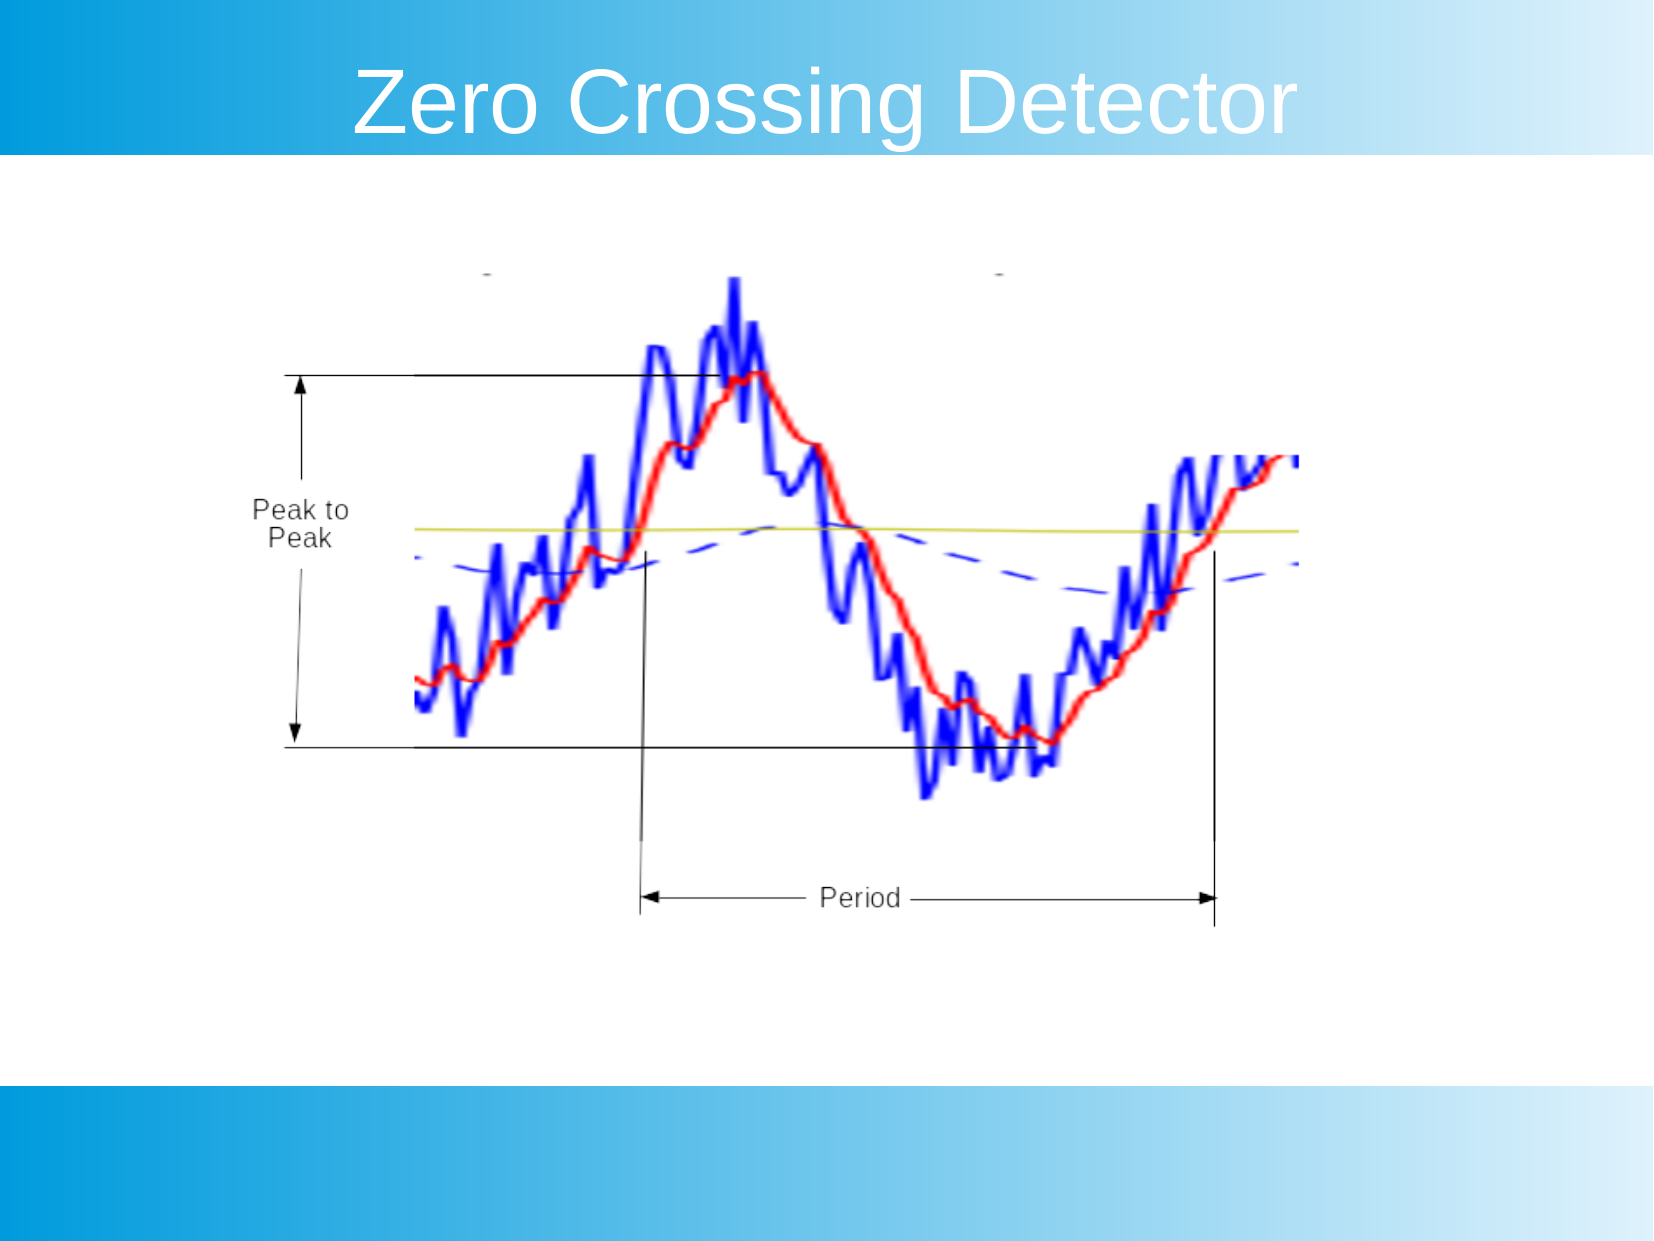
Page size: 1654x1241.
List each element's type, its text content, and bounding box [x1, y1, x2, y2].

title Zero Crossing Detector [82, 49, 1571, 155]
picture [226, 174, 1399, 1081]
